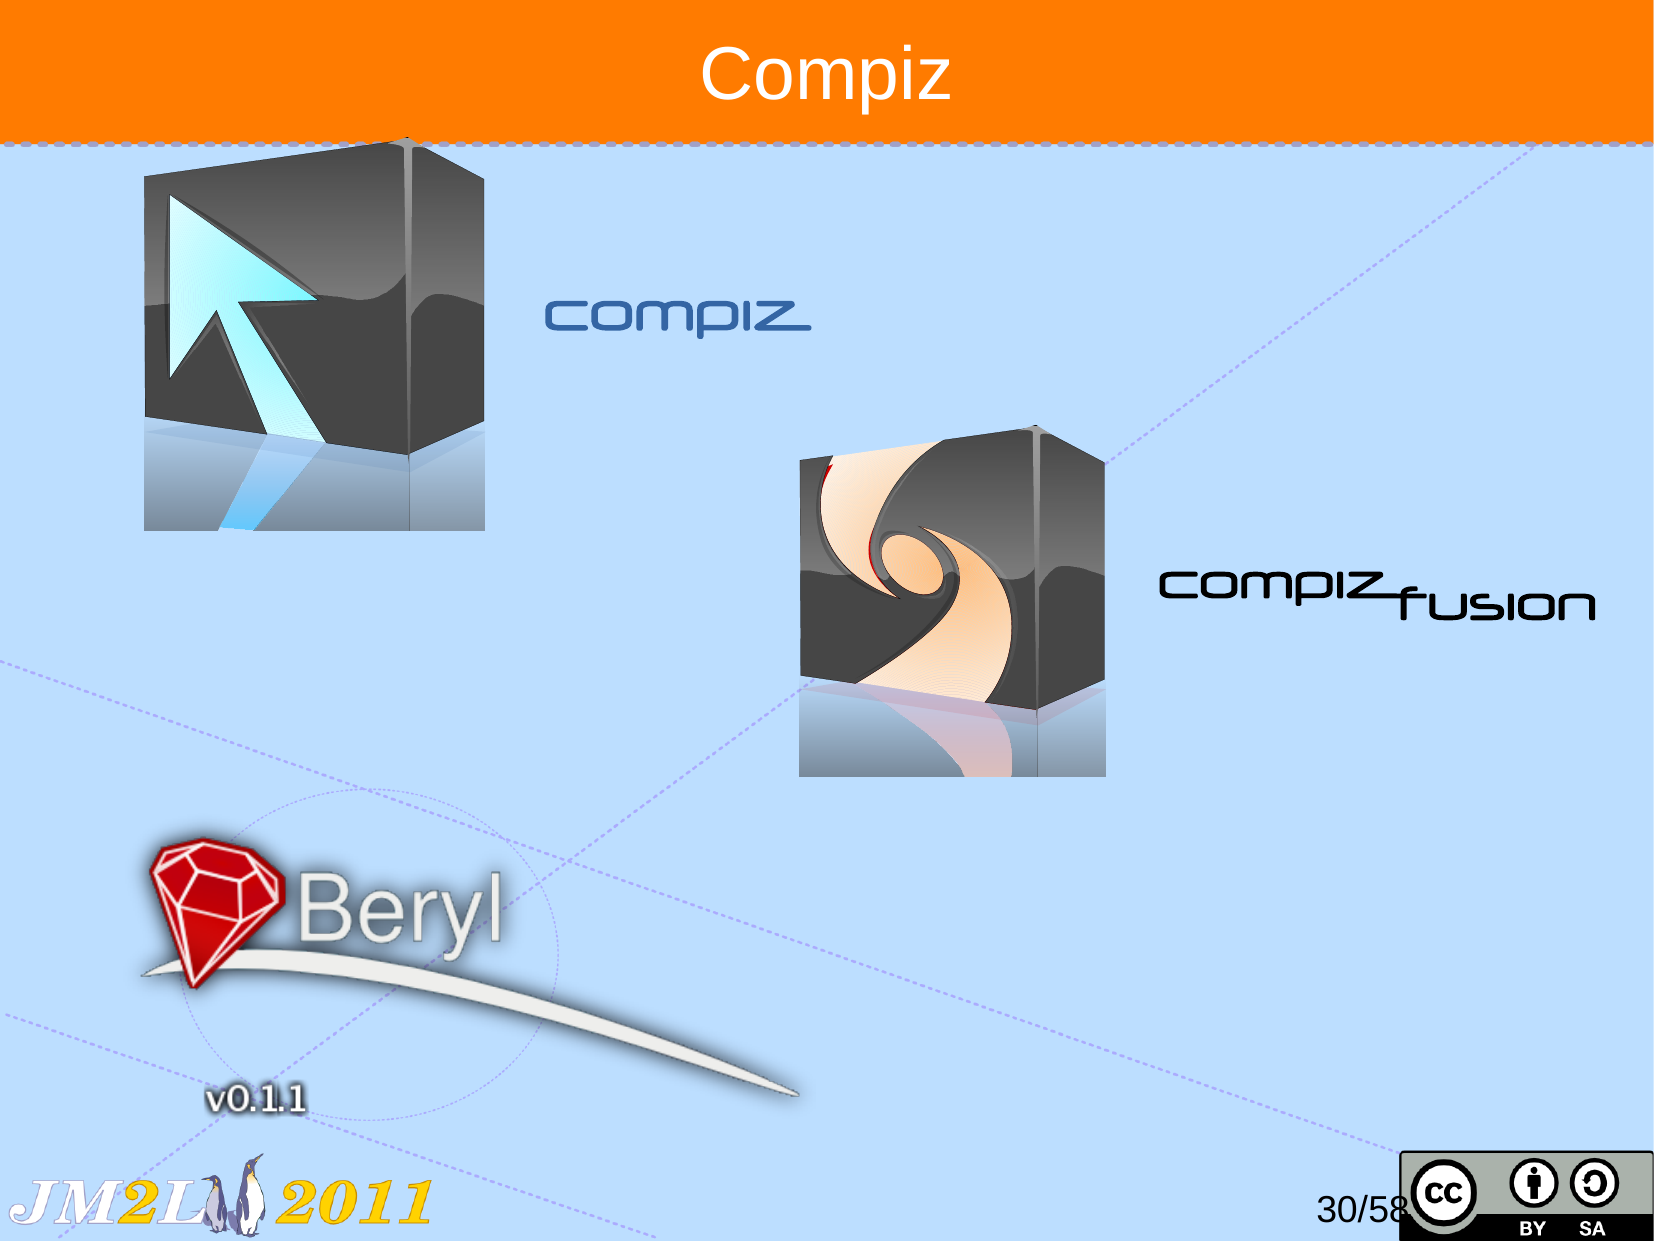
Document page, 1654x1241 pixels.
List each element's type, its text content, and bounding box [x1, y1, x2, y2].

title Compiz [29, 0, 1625, 148]
picture [0, 0, 1654, 1241]
